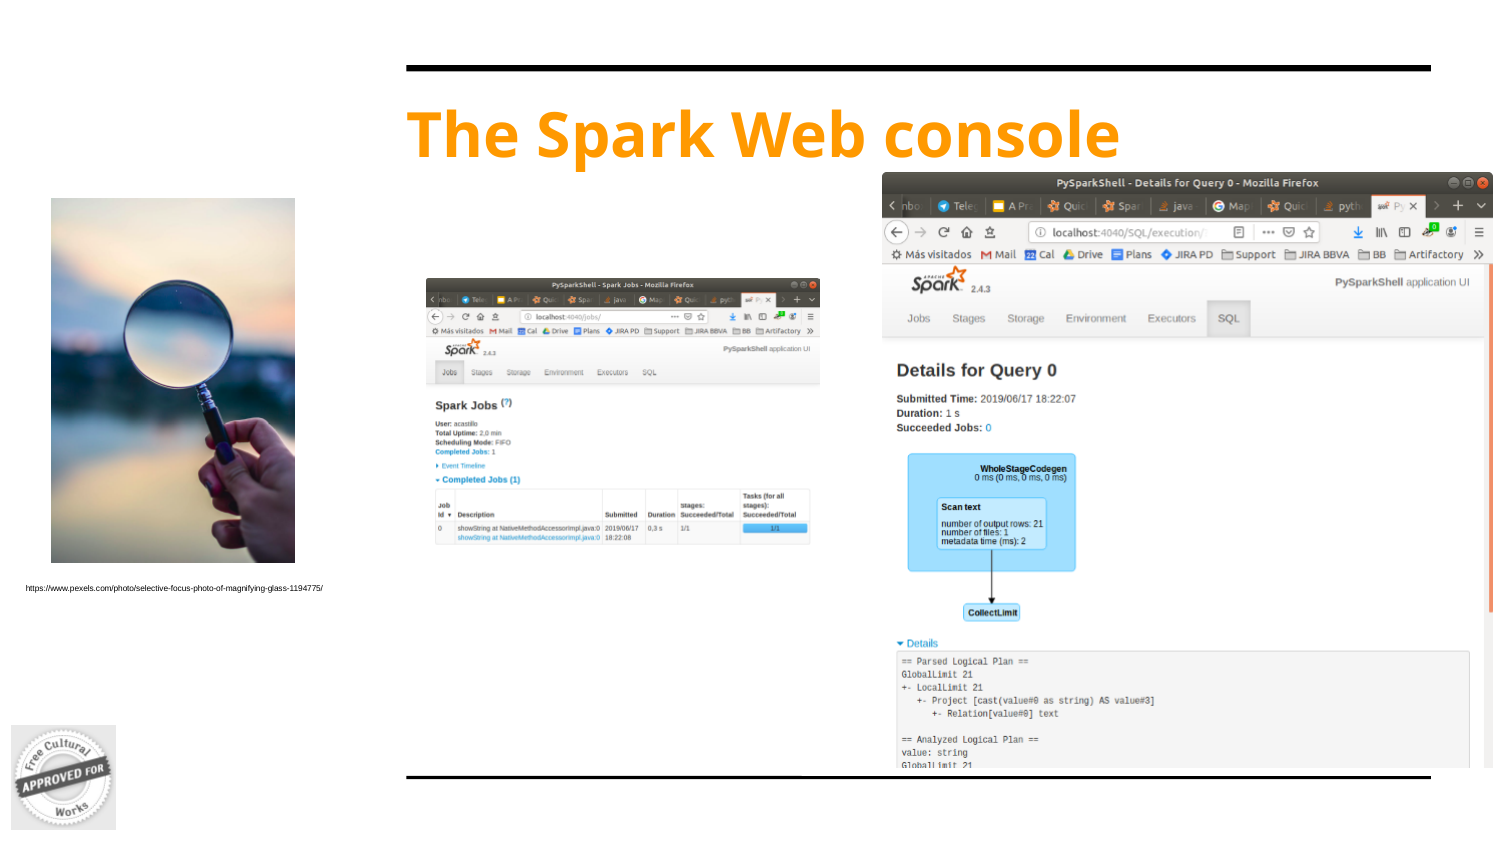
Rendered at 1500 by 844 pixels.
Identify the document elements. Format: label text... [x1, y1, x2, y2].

title The Spark Web console [391, 79, 1429, 185]
picture [11, 725, 116, 830]
picture [51, 198, 295, 563]
picture [882, 172, 1493, 768]
text_box https://www.pexels.com/photo/selective-focus-photo-of-magnifying-glass-1194775/ [10, 567, 422, 608]
picture [426, 278, 820, 662]
